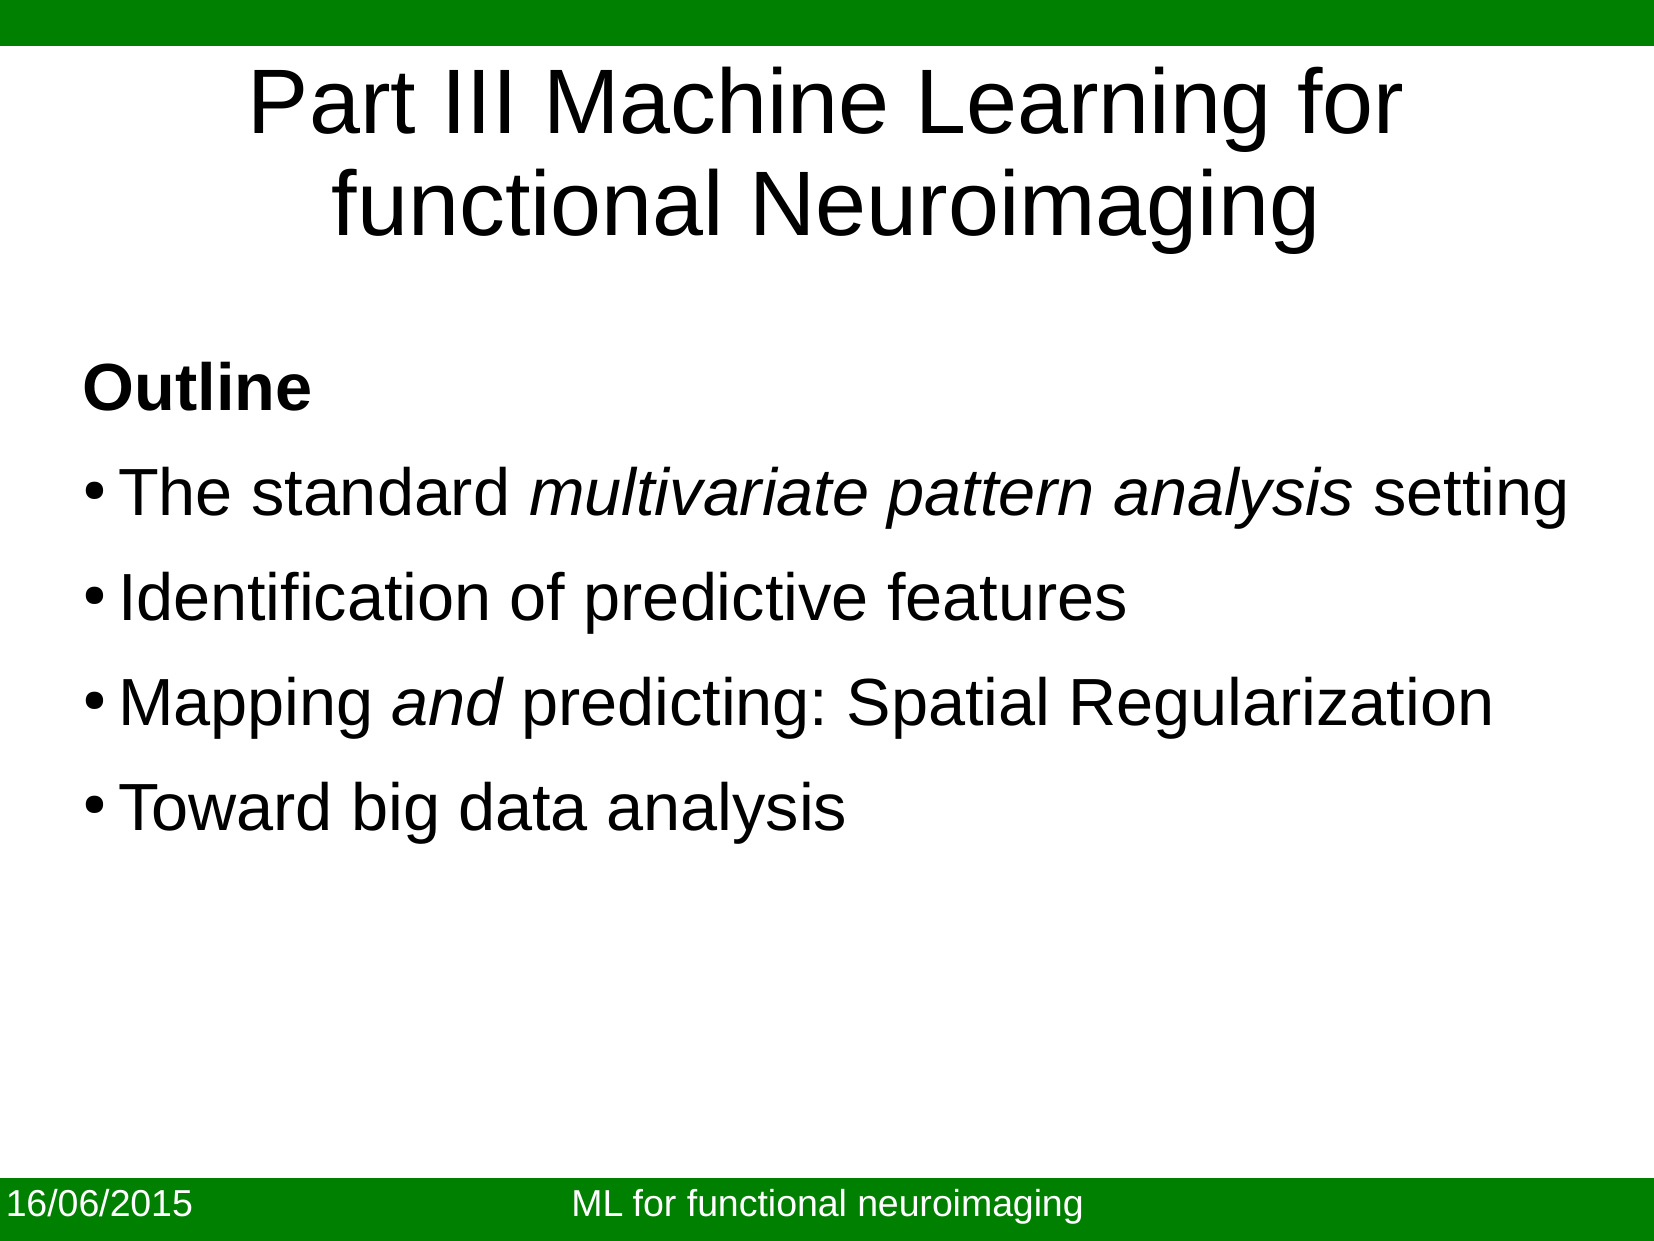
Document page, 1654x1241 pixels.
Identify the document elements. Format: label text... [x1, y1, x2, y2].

subtitle Outline The standard multivariate pattern analysis setting Identification of predictive features Mapping and predicting: Spatial Regularization Toward big data analysis [82, 232, 1621, 962]
title Part III Machine Learning for functional Neuroimaging [82, 49, 1571, 232]
